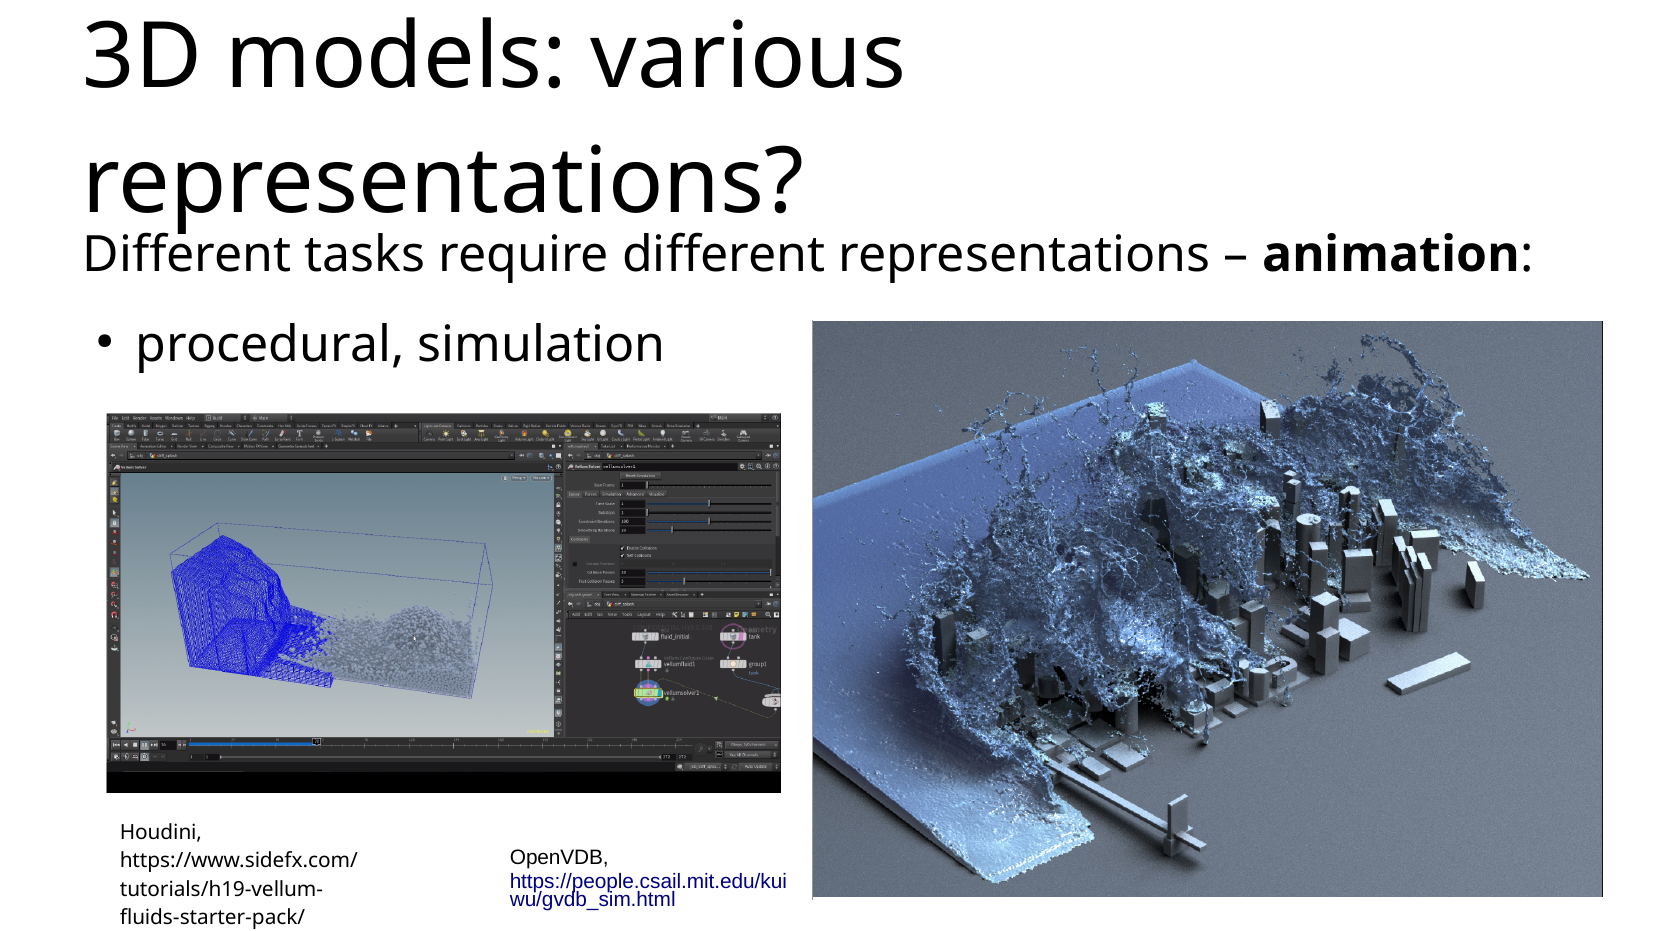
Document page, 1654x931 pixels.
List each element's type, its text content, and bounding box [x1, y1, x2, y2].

list Different tasks require different representations – animation: procedural, simulation [82, 217, 1571, 436]
text_box OpenVDB, https://people.csail.mit.edu/kuiwu/gvdb_sim.html [495, 838, 811, 924]
text_box Houdini, https://www.sidefx.com/tutorials/h19-vellum-fluids-starter-pack/ [105, 810, 376, 928]
picture [105, 411, 781, 796]
picture [810, 320, 1603, 901]
title 3D models: various representations? [82, 37, 1571, 193]
